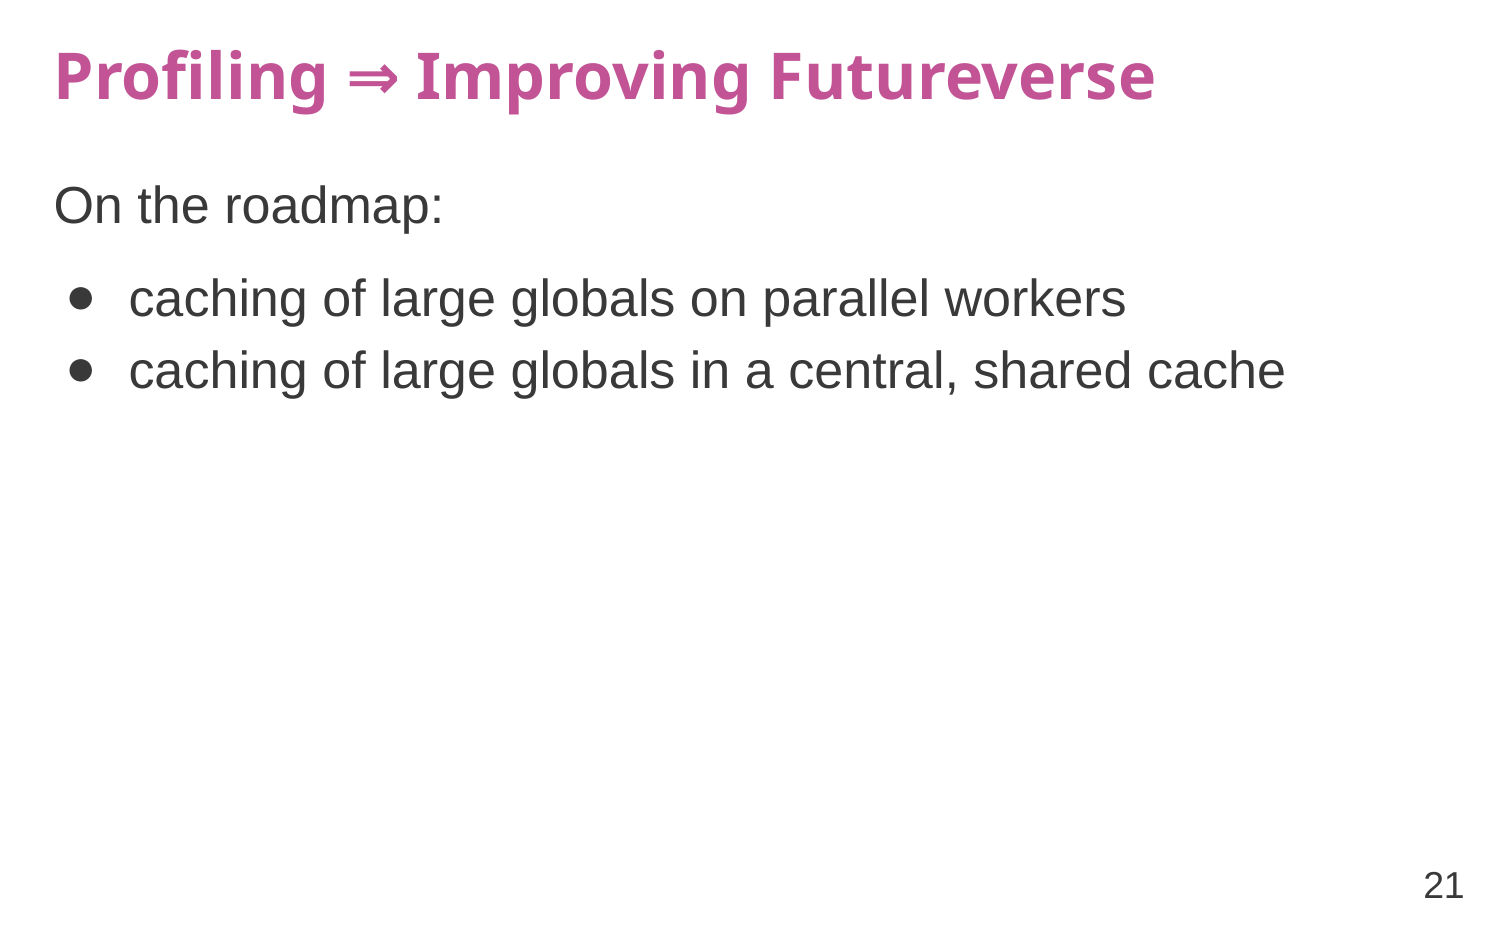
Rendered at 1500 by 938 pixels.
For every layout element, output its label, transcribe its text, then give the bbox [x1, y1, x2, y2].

slide_number <number> [1393, 858, 1480, 910]
list On the roadmap: caching of large globals on parallel workers caching of large globals in a central, shared cache [38, 147, 1437, 850]
title Profiling ⇒ Improving Futureverse [38, 20, 1447, 136]
